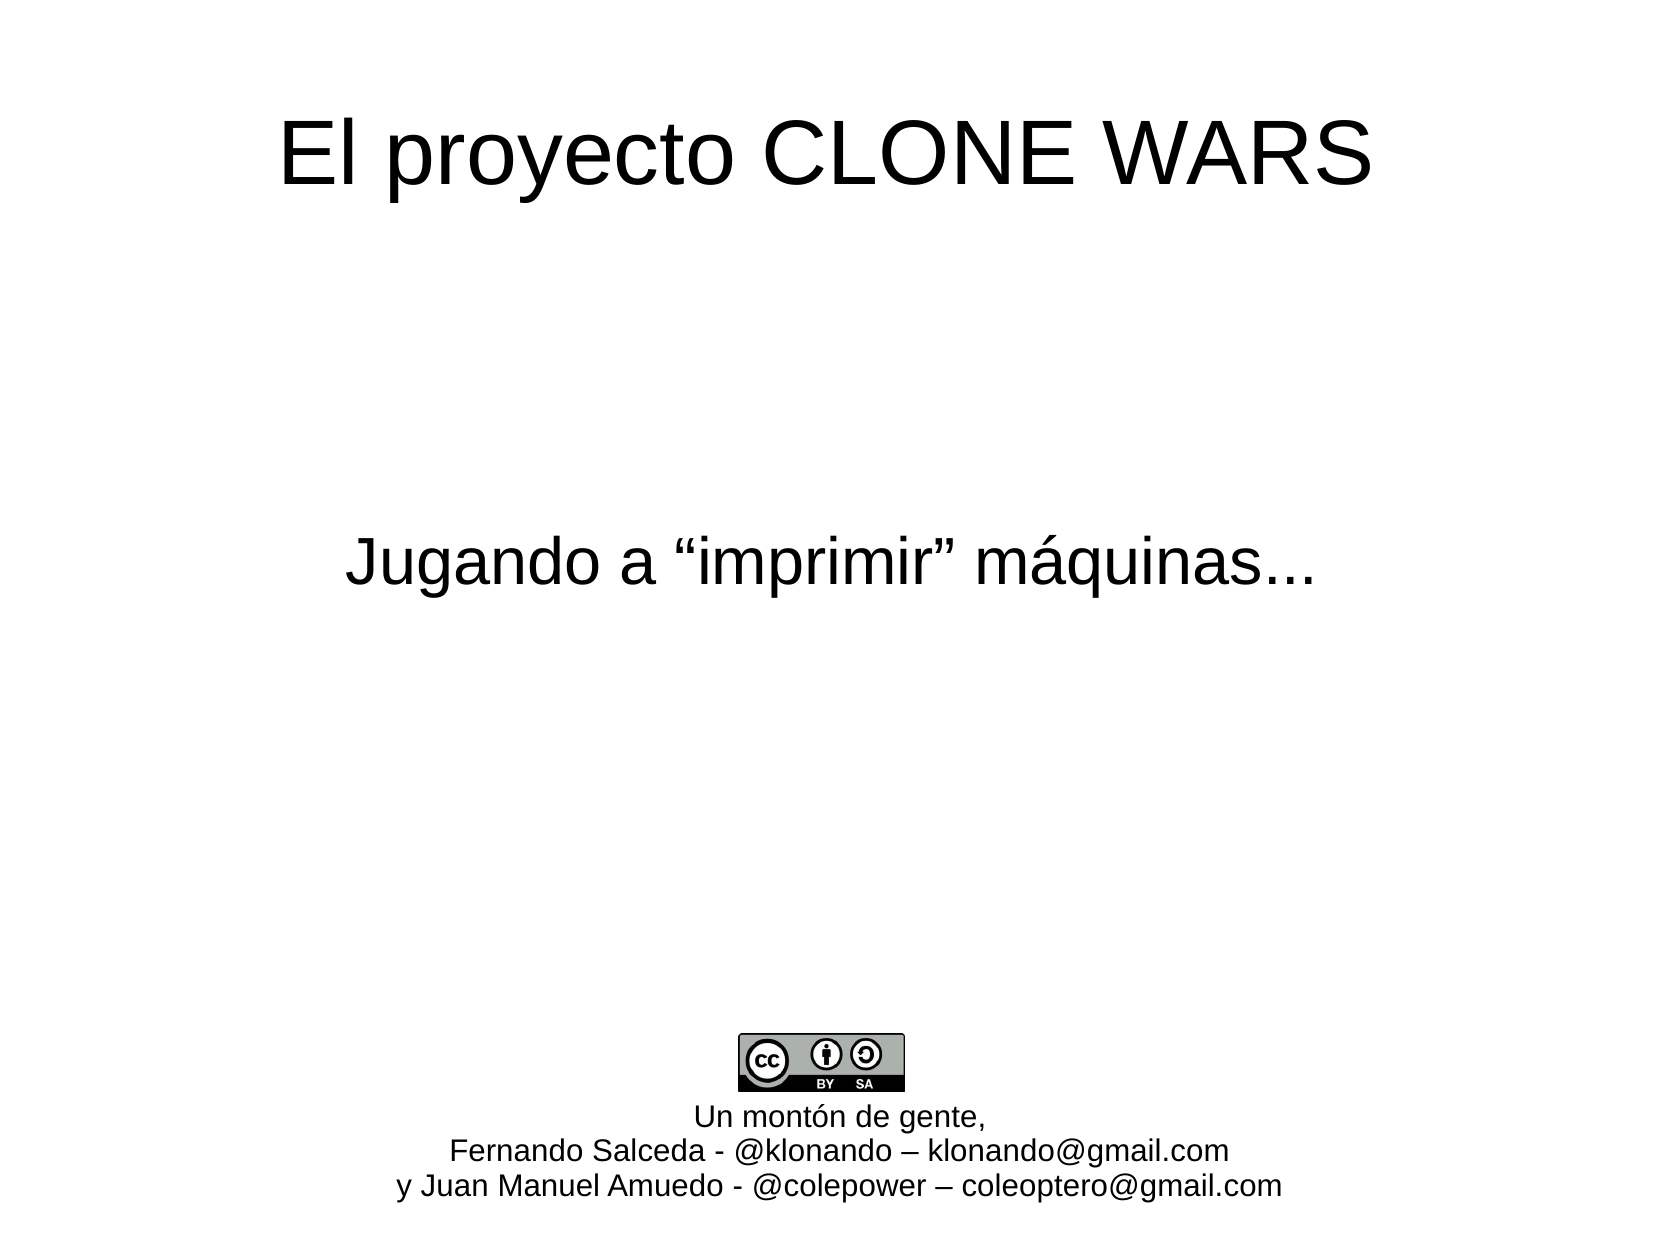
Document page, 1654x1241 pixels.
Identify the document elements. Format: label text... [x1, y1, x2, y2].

text_box Un montón de gente, Fernando Salceda - @klonando – klonando@gmail.com y Juan Manuel Amuedo - @colepower – coleoptero@gmail.com [381, 1091, 1300, 1211]
picture [738, 1033, 905, 1091]
subtitle Jugando a “imprimir” máquinas... [88, 295, 1577, 827]
title El proyecto CLONE WARS [82, 49, 1571, 257]
